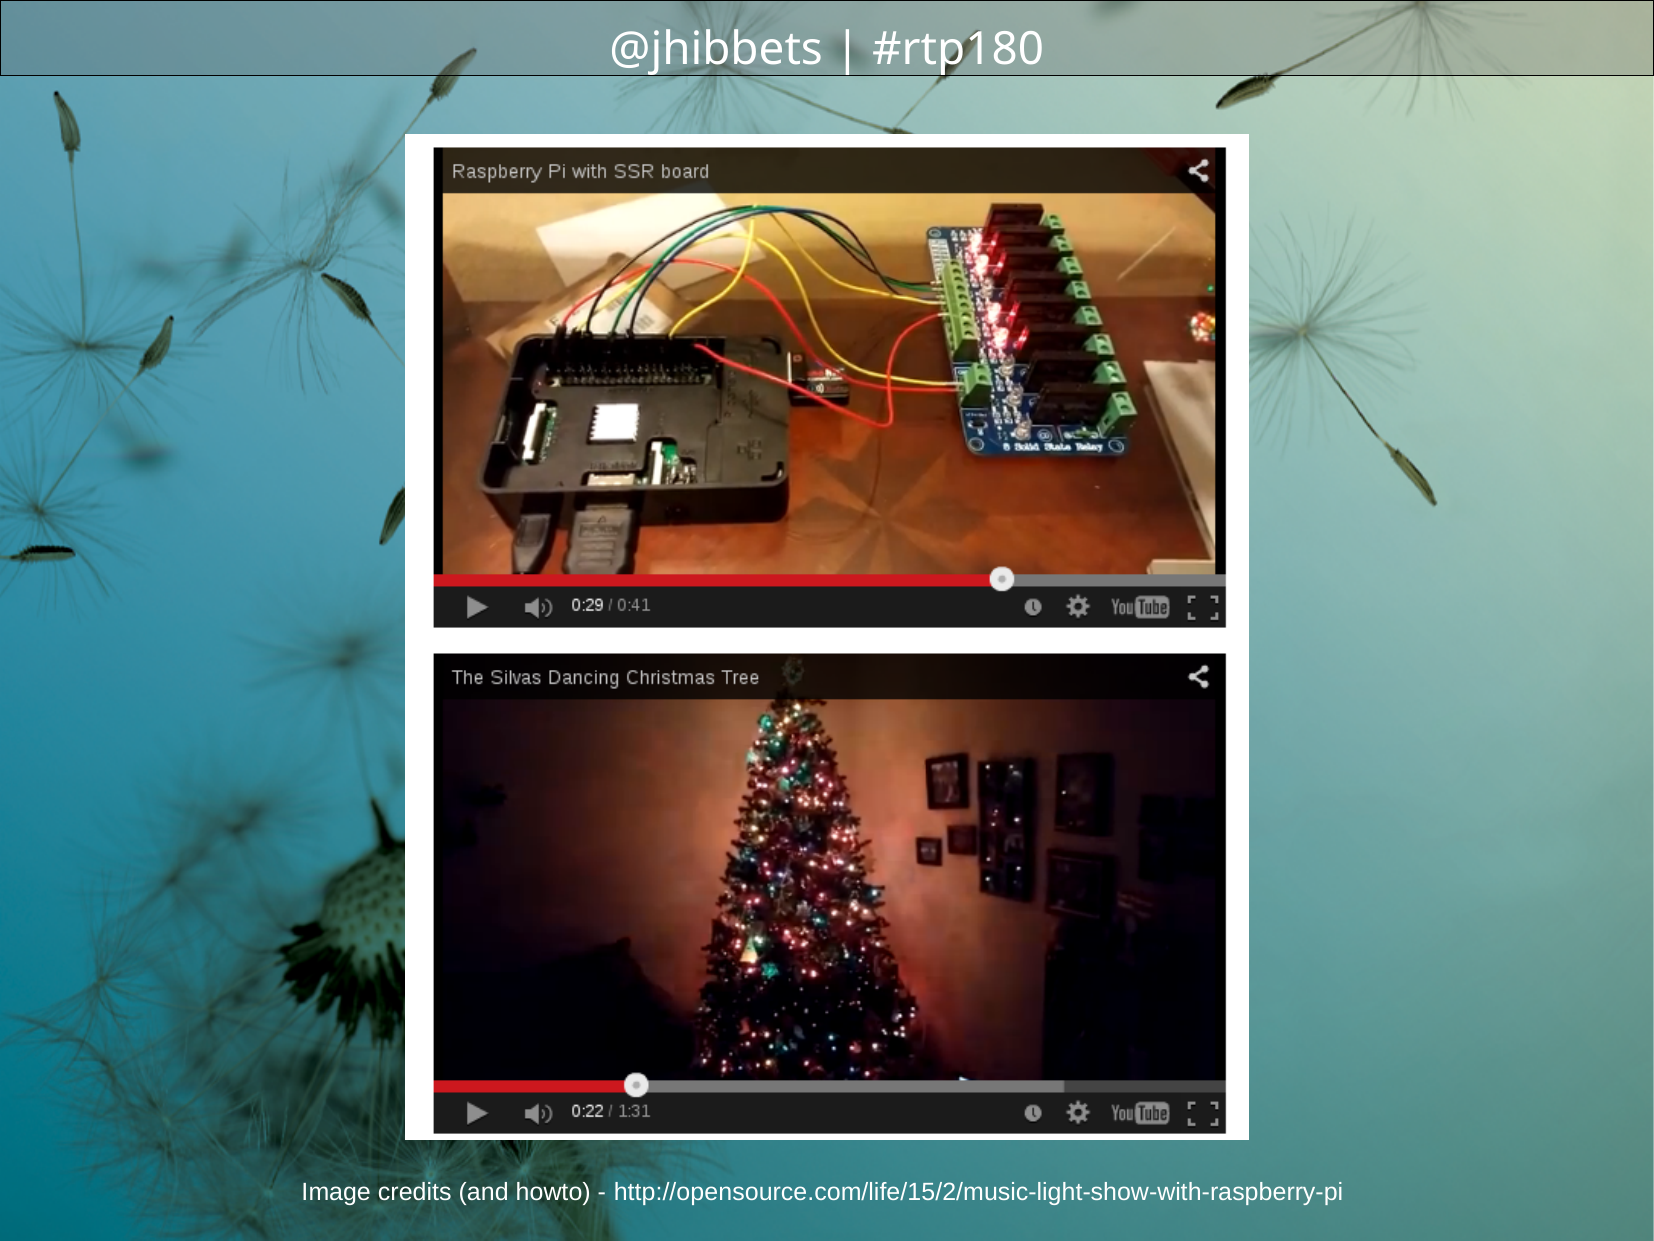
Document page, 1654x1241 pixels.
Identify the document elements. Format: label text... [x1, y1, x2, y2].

picture [0, 76, 1654, 1241]
text_box Image credits (and howto) - http://opensource.com/life/15/2/music-light-show-with-raspberry-pi [286, 1170, 1367, 1214]
